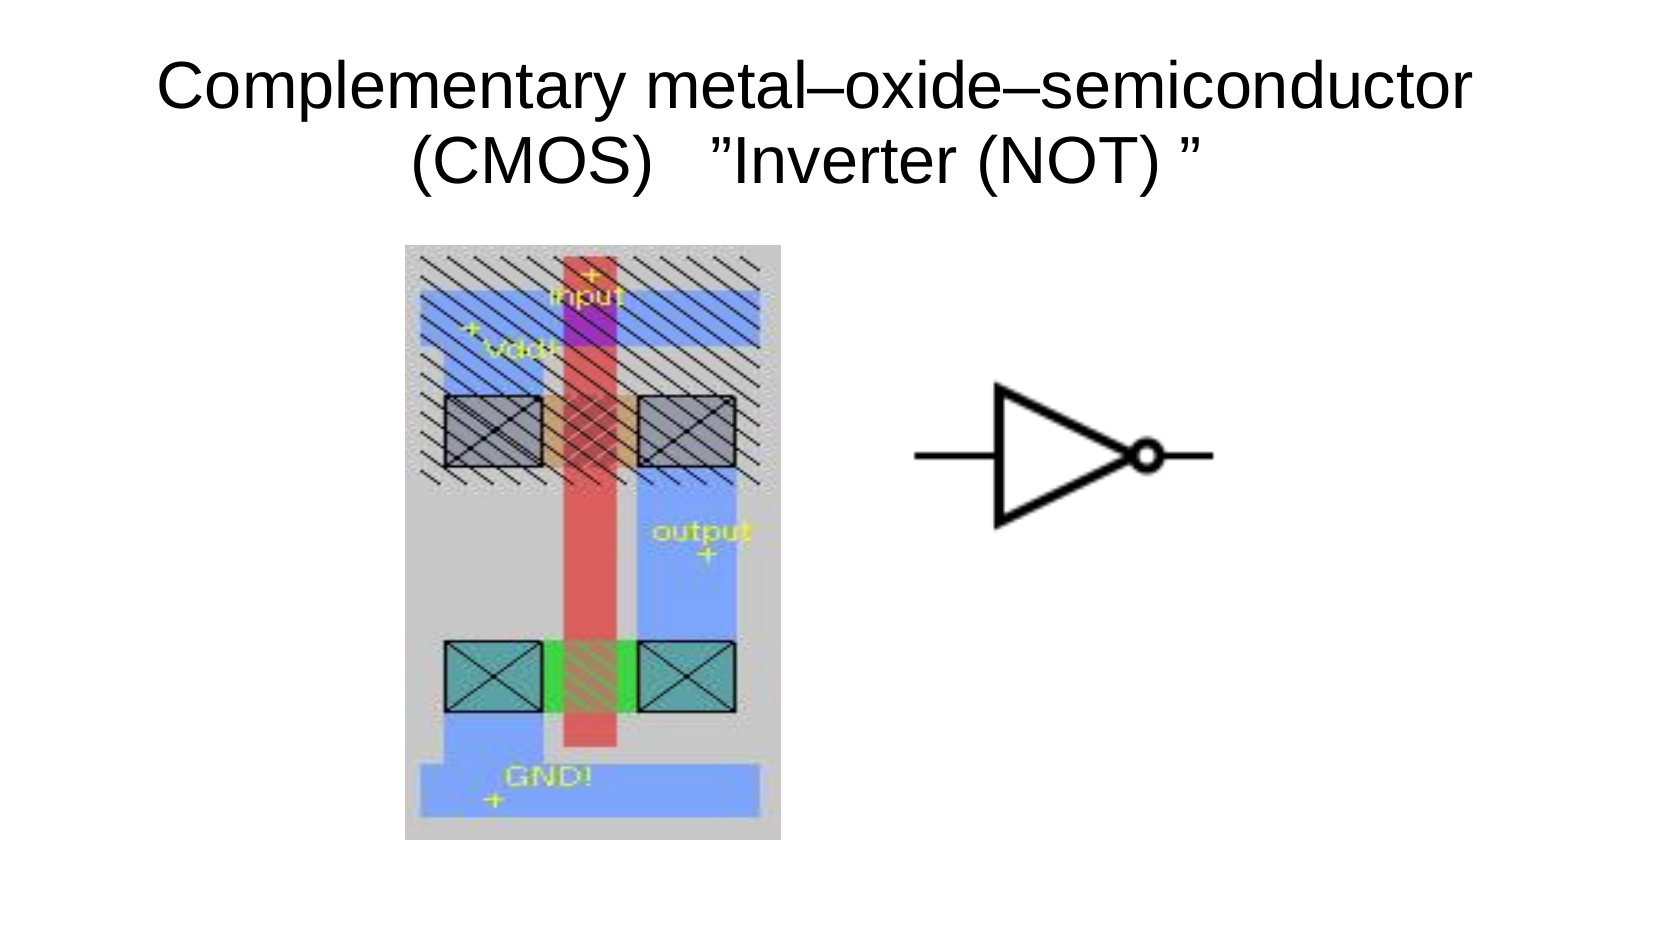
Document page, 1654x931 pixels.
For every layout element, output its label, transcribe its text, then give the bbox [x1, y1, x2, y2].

picture [405, 245, 781, 841]
picture [899, 374, 1231, 541]
title Complementary metal–oxide–semiconductor (CMOS) ”Inverter (NOT) ” [71, 45, 1561, 201]
